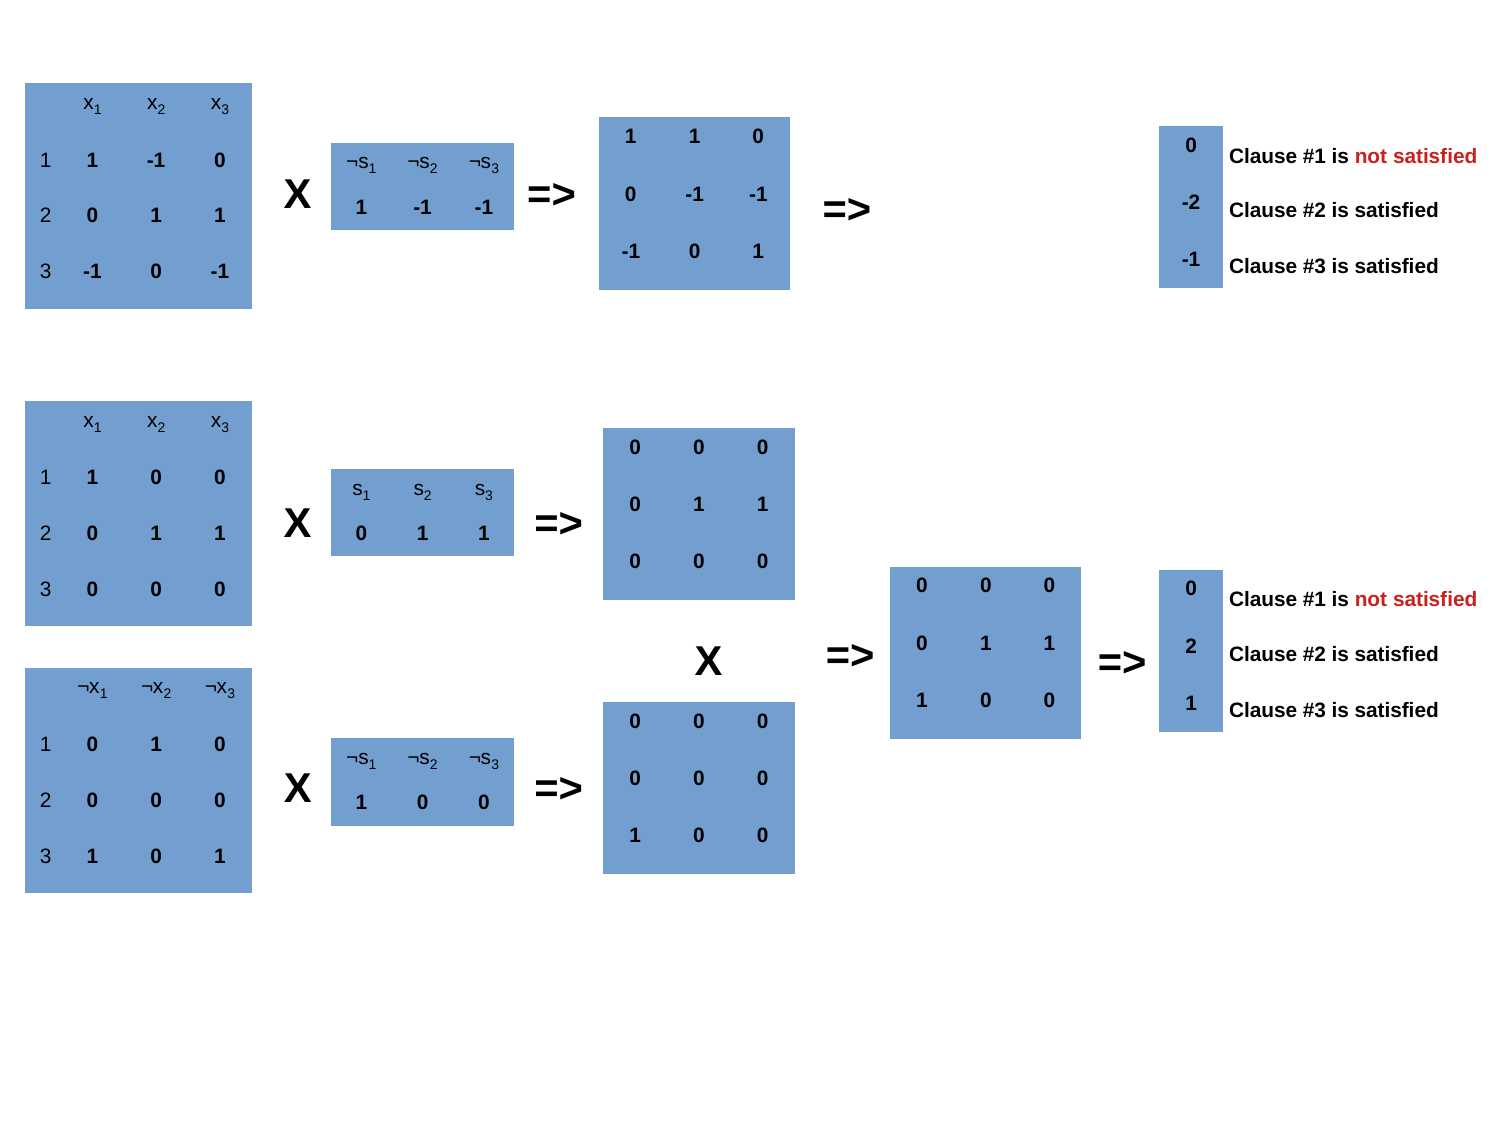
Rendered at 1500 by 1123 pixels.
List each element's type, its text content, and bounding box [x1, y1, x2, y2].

table_cell 0 [663, 232, 726, 290]
table_cell 0 [603, 759, 667, 817]
table_cell 0 [188, 781, 252, 837]
table_cell 1 [1018, 624, 1081, 681]
table_cell 1 [954, 624, 1018, 681]
table_header s2 [392, 469, 453, 514]
table_cell 2 [1159, 627, 1223, 685]
table_header [25, 83, 60, 141]
table_header 0 [954, 567, 1018, 624]
table_cell 0 [392, 784, 453, 826]
table_header x2 [124, 83, 188, 141]
table_cell 0 [603, 543, 667, 600]
table_header 0 [1159, 126, 1223, 183]
table_header 0 [726, 117, 790, 175]
table_cell 0 [124, 781, 188, 837]
text_box => [527, 159, 587, 219]
table_header [25, 401, 60, 459]
text_box => [1097, 627, 1157, 687]
table_header 0 [731, 702, 795, 759]
table_cell 0 [60, 781, 124, 837]
table_cell 0 [667, 759, 731, 817]
table_header 0 [1159, 570, 1223, 627]
table_cell 2 [25, 197, 60, 253]
table_cell -1 [392, 188, 453, 230]
table_header 0 [667, 428, 731, 485]
table_cell 0 [331, 514, 392, 556]
text_box Clause #1 is not satisfied [1229, 582, 1500, 618]
table_cell 1 [60, 459, 124, 515]
text_box Clause #2 is satisfied [1229, 637, 1500, 673]
table_header 0 [667, 702, 731, 759]
table_header 0 [731, 428, 795, 485]
table_header ¬x3 [188, 668, 252, 725]
table_cell -1 [599, 232, 663, 290]
table_header ¬s2 [392, 143, 453, 188]
table_header s1 [331, 469, 392, 514]
table_header 0 [603, 702, 667, 759]
table_header ¬s1 [331, 143, 392, 188]
text_box Clause #3 is satisfied [1229, 249, 1500, 285]
table_cell 1 [667, 485, 731, 543]
table_cell 1 [726, 232, 790, 290]
table_cell 0 [124, 837, 188, 893]
table_cell 0 [124, 253, 188, 309]
table_header 0 [890, 567, 954, 624]
table_cell 1 [603, 817, 667, 874]
table_cell 0 [60, 725, 124, 781]
table_cell 0 [453, 784, 514, 826]
table_cell 0 [731, 817, 795, 874]
table_header ¬x2 [124, 668, 188, 725]
table_header 1 [663, 117, 726, 175]
table_cell 1 [392, 514, 453, 556]
table_cell -1 [663, 175, 726, 232]
table_cell 0 [188, 459, 252, 515]
text_box Clause #1 is not satisfied [1229, 138, 1500, 175]
table_cell 3 [25, 570, 60, 626]
table_header ¬s2 [392, 738, 453, 784]
table_cell -2 [1159, 183, 1223, 241]
table_cell 1 [60, 141, 124, 197]
table_cell 0 [1018, 681, 1081, 739]
table_cell 0 [667, 543, 731, 600]
table_cell 1 [124, 197, 188, 253]
table_cell 0 [890, 624, 954, 681]
table_header ¬s3 [453, 143, 514, 188]
table_cell 0 [731, 543, 795, 600]
table_cell 0 [60, 570, 124, 626]
table_cell 0 [60, 197, 124, 253]
table_cell 0 [954, 681, 1018, 739]
table_cell 1 [331, 784, 392, 826]
table_cell 0 [124, 570, 188, 626]
table_cell 1 [188, 515, 252, 570]
table_header s3 [453, 469, 514, 514]
table_cell 0 [188, 570, 252, 626]
text_box => [534, 488, 594, 548]
table_header 0 [603, 428, 667, 485]
table_cell 0 [124, 459, 188, 515]
table_cell 1 [890, 681, 954, 739]
table_cell 1 [331, 188, 392, 230]
table_header x1 [60, 401, 124, 459]
table_header [25, 668, 60, 725]
table_cell 0 [667, 817, 731, 874]
text_box Clause #3 is satisfied [1229, 693, 1500, 729]
table_cell 0 [188, 725, 252, 781]
table_cell 0 [599, 175, 663, 232]
table_header 1 [599, 117, 663, 175]
text_box Clause #2 is satisfied [1229, 193, 1500, 229]
text_box X [694, 626, 735, 689]
table_cell 1 [453, 514, 514, 556]
table_cell 0 [603, 485, 667, 543]
table_header x1 [60, 83, 124, 141]
table_cell -1 [1159, 241, 1223, 288]
table_cell 1 [60, 837, 124, 893]
text_box => [534, 753, 594, 813]
table_cell 1 [25, 725, 60, 781]
table_cell -1 [188, 253, 252, 309]
table_header 0 [1018, 567, 1081, 624]
table_cell 1 [25, 459, 60, 515]
text_box X [283, 753, 332, 813]
table_header x3 [188, 83, 252, 141]
text_box X [283, 159, 331, 219]
table_cell 1 [731, 485, 795, 543]
text_box => [825, 620, 885, 680]
table_cell -1 [726, 175, 790, 232]
table_cell 1 [124, 725, 188, 781]
table_cell -1 [124, 141, 188, 197]
table_cell 1 [188, 197, 252, 253]
table_cell -1 [60, 253, 124, 309]
table_cell 1 [188, 837, 252, 893]
table_header ¬s3 [453, 738, 514, 784]
table_cell -1 [453, 188, 514, 230]
table_header ¬s1 [331, 738, 392, 784]
table_cell 3 [25, 837, 60, 893]
table_cell 0 [731, 759, 795, 817]
table_cell 0 [60, 515, 124, 570]
table_cell 1 [1159, 685, 1223, 732]
table_cell 2 [25, 515, 60, 570]
table_cell 1 [124, 515, 188, 570]
table_cell 1 [25, 141, 60, 197]
table_header x2 [124, 401, 188, 459]
table_header x3 [188, 401, 252, 459]
text_box => [822, 174, 882, 234]
text_box X [283, 488, 331, 548]
table_cell 3 [25, 253, 60, 309]
table_cell 0 [188, 141, 252, 197]
table_cell 2 [25, 781, 60, 837]
table_header ¬x1 [60, 668, 124, 725]
